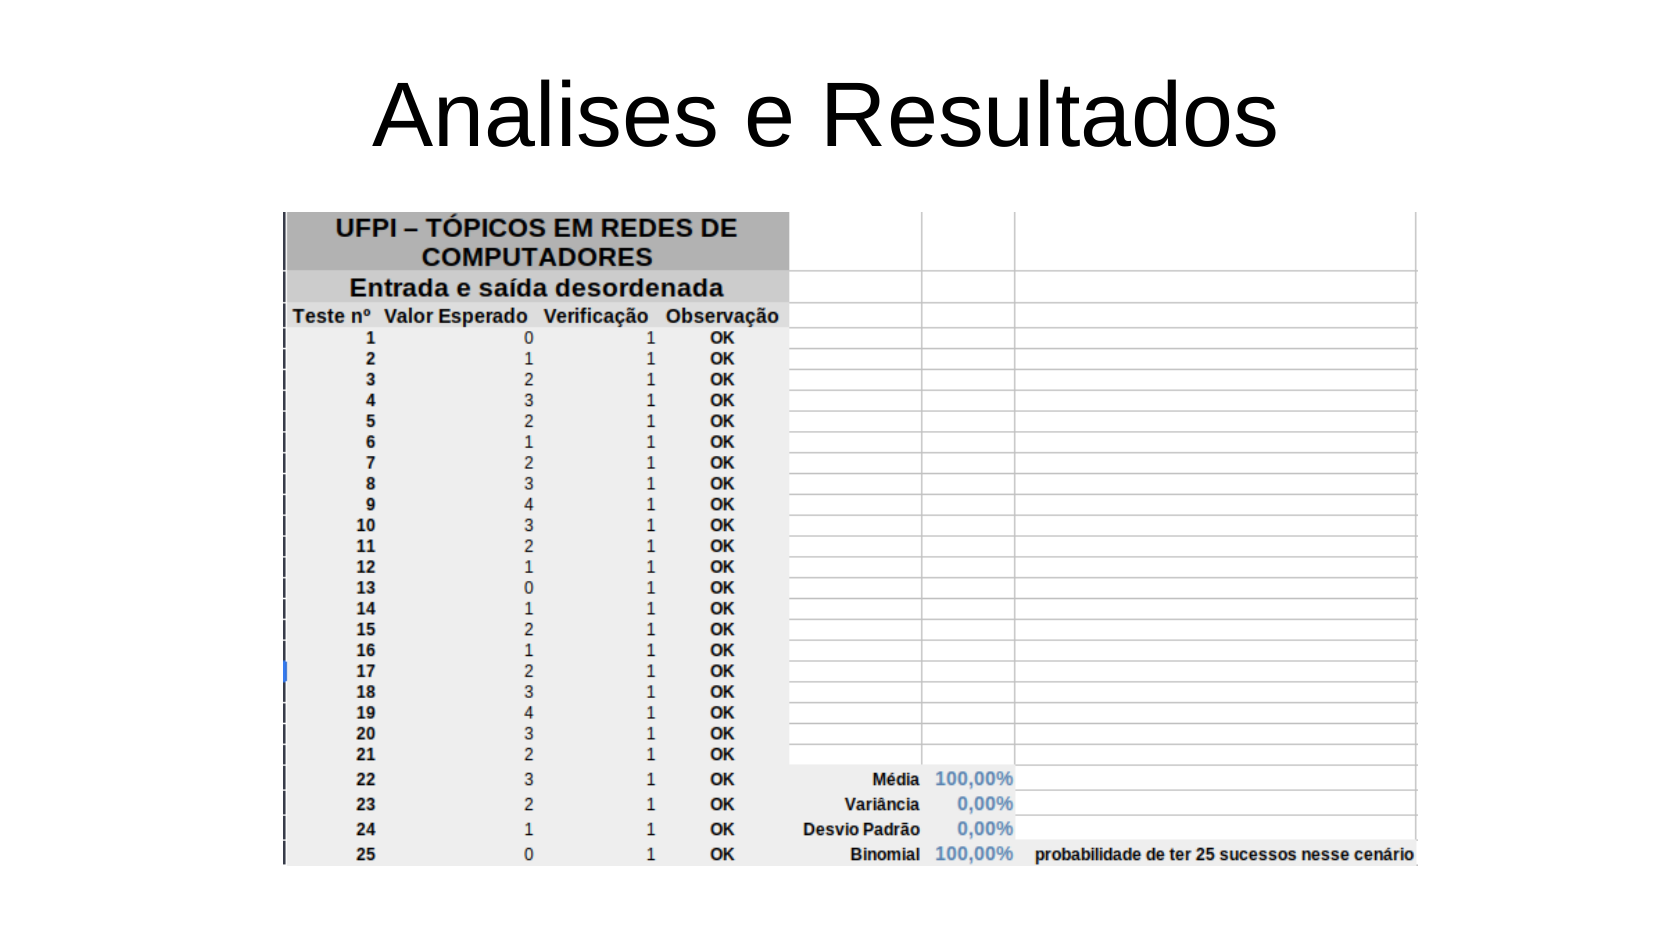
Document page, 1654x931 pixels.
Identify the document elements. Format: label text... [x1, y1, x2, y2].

title Analises e Resultados [82, 37, 1571, 193]
picture [283, 212, 1418, 866]
